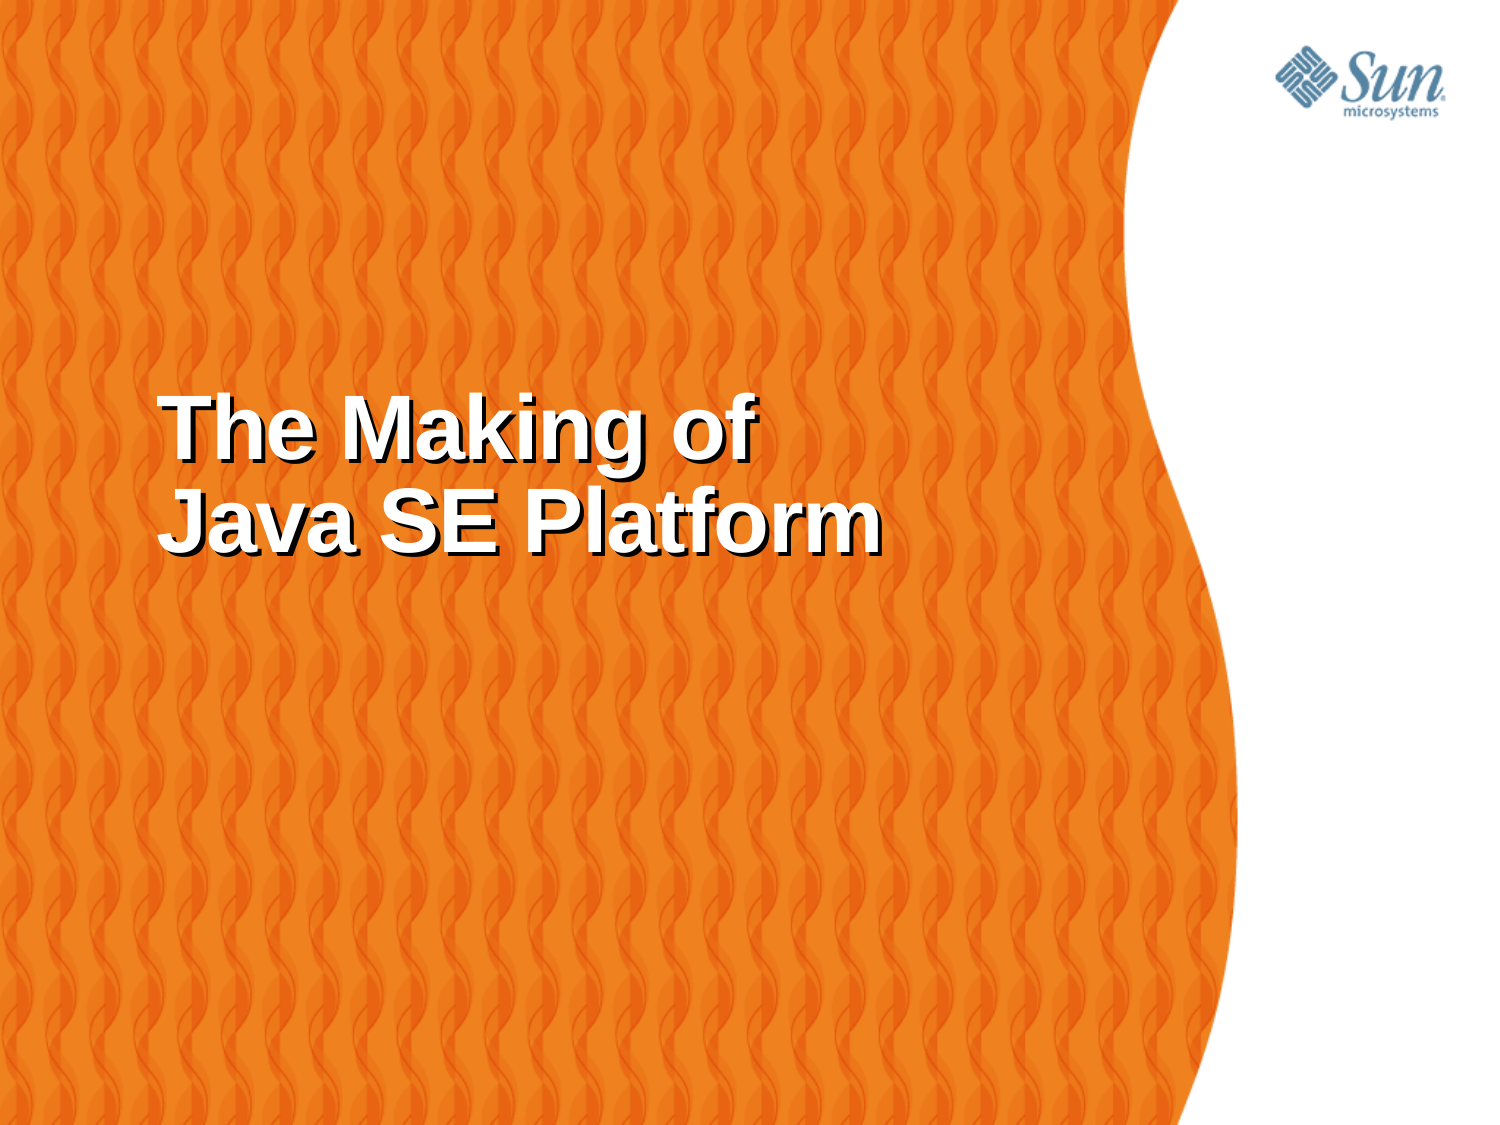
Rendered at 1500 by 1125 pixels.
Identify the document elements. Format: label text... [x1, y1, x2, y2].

picture [0, 0, 1500, 1125]
title The Making of Java SE Platform [156, 293, 1358, 1001]
